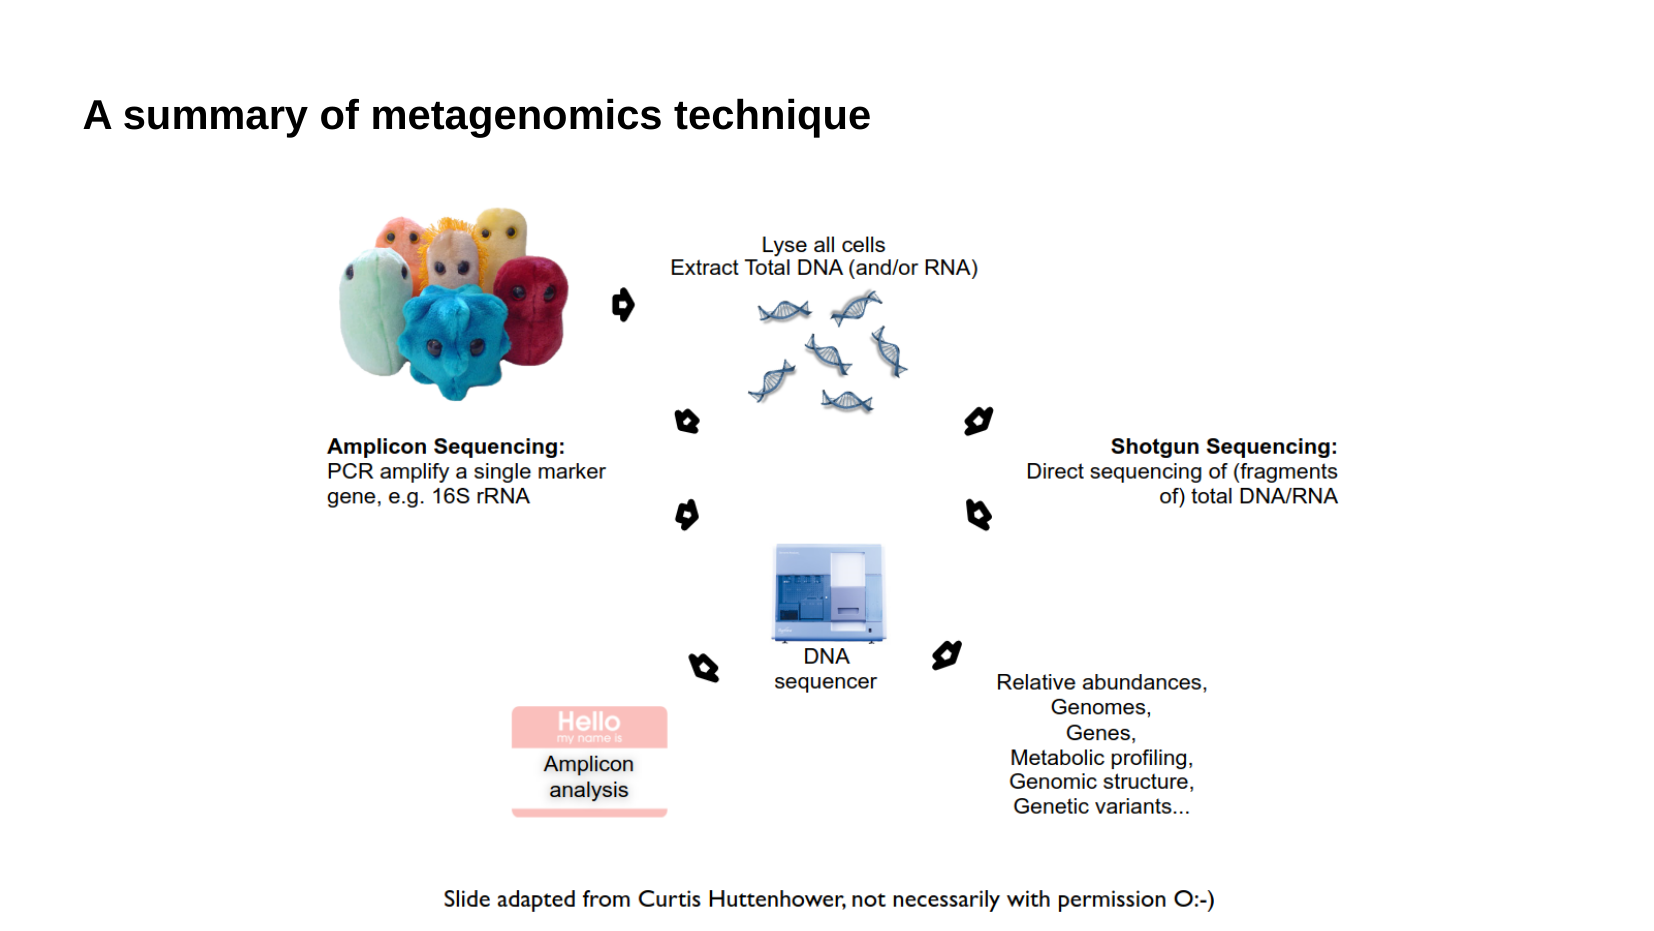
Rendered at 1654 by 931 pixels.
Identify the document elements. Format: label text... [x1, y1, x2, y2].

picture [300, 188, 1372, 916]
title A summary of metagenomics technique [82, 37, 1571, 193]
